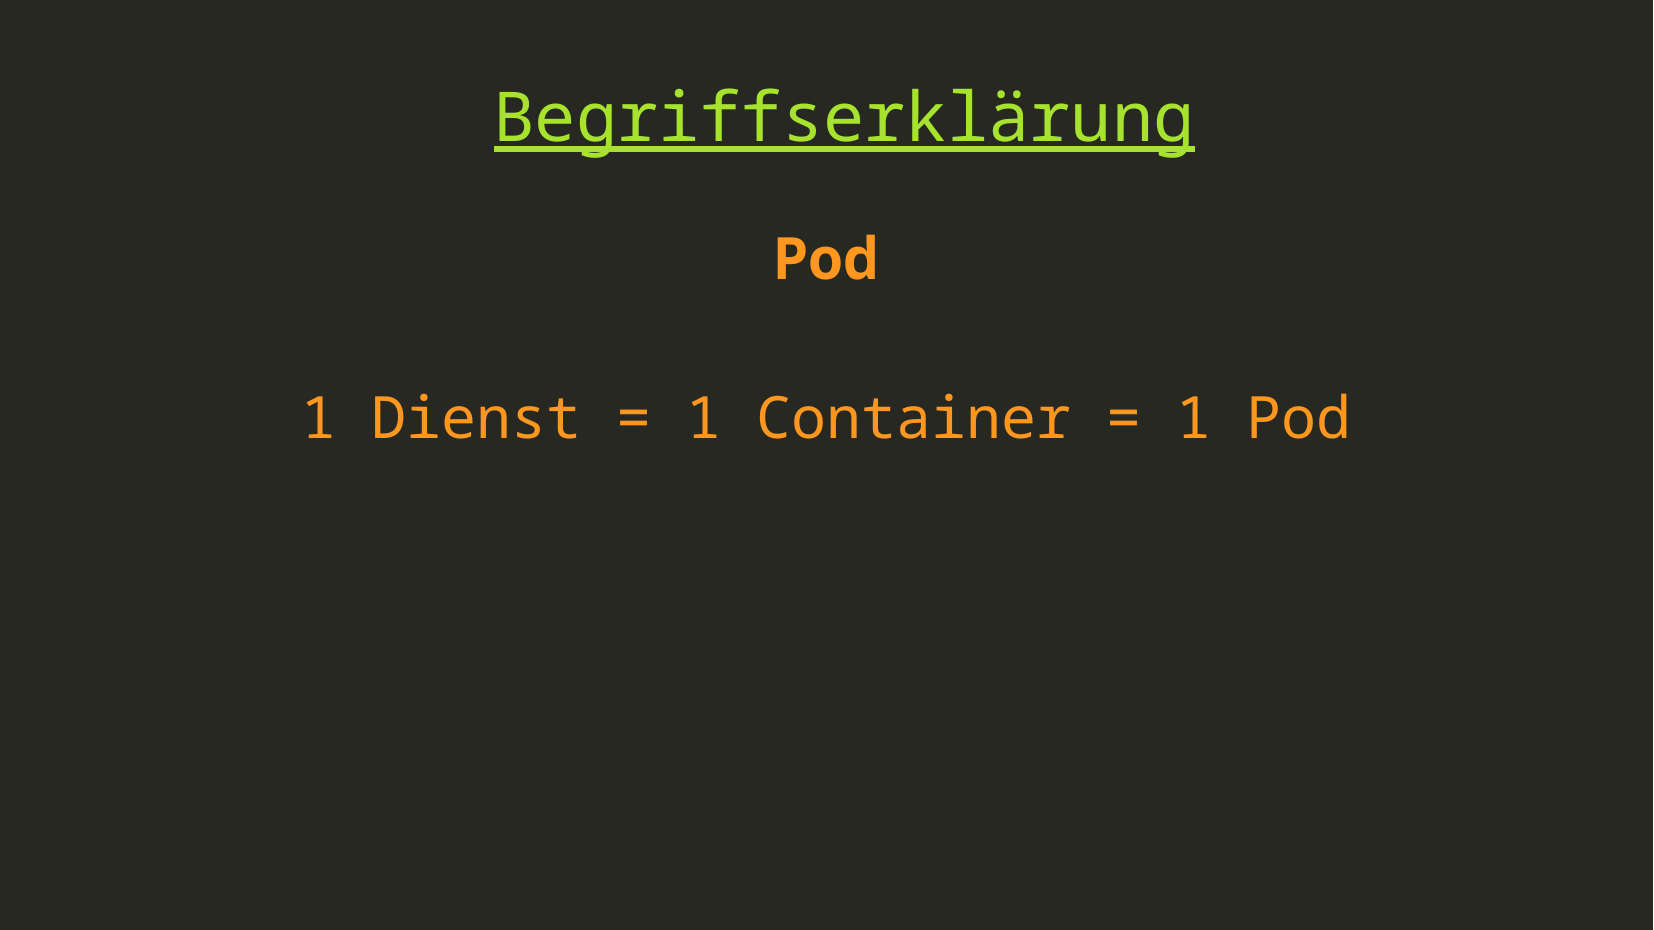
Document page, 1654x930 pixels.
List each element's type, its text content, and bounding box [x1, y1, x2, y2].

subtitle Pod 1 Dienst = 1 Container = 1 Pod [82, 217, 1571, 811]
title Begriffserklärung [82, 36, 1571, 193]
